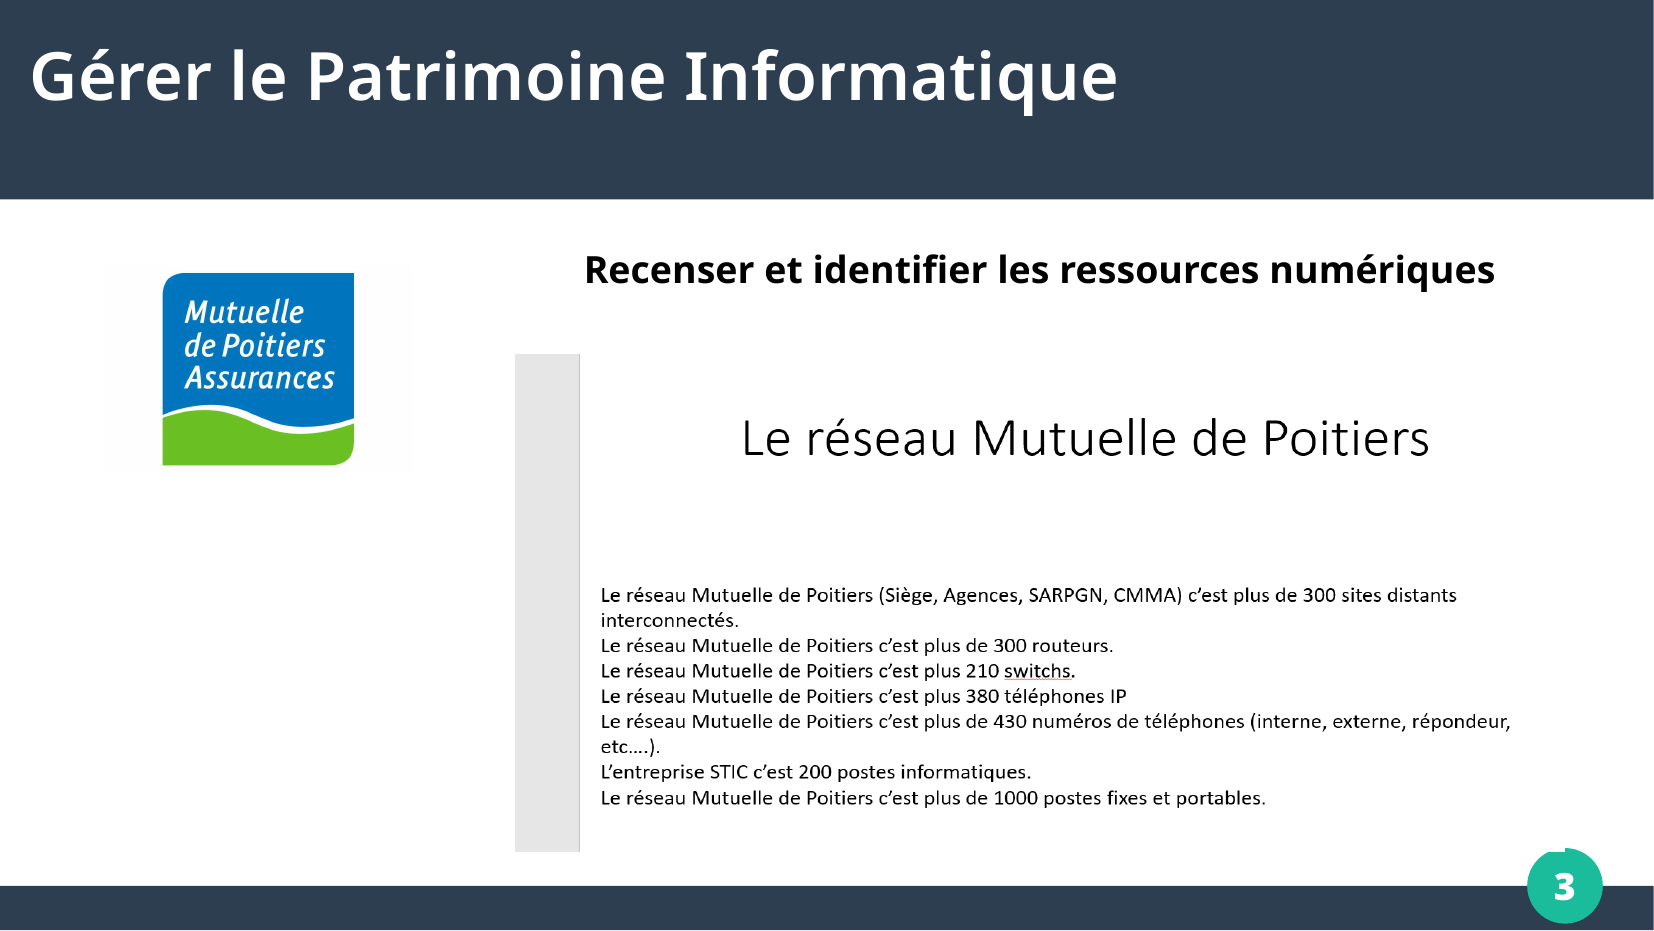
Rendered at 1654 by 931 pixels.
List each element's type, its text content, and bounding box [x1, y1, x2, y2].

picture [104, 265, 414, 473]
picture [515, 354, 1565, 852]
text_box Recenser et identifier les ressources numériques [472, 213, 1609, 325]
list Gérer le Patrimoine Informatique [29, 29, 1565, 266]
